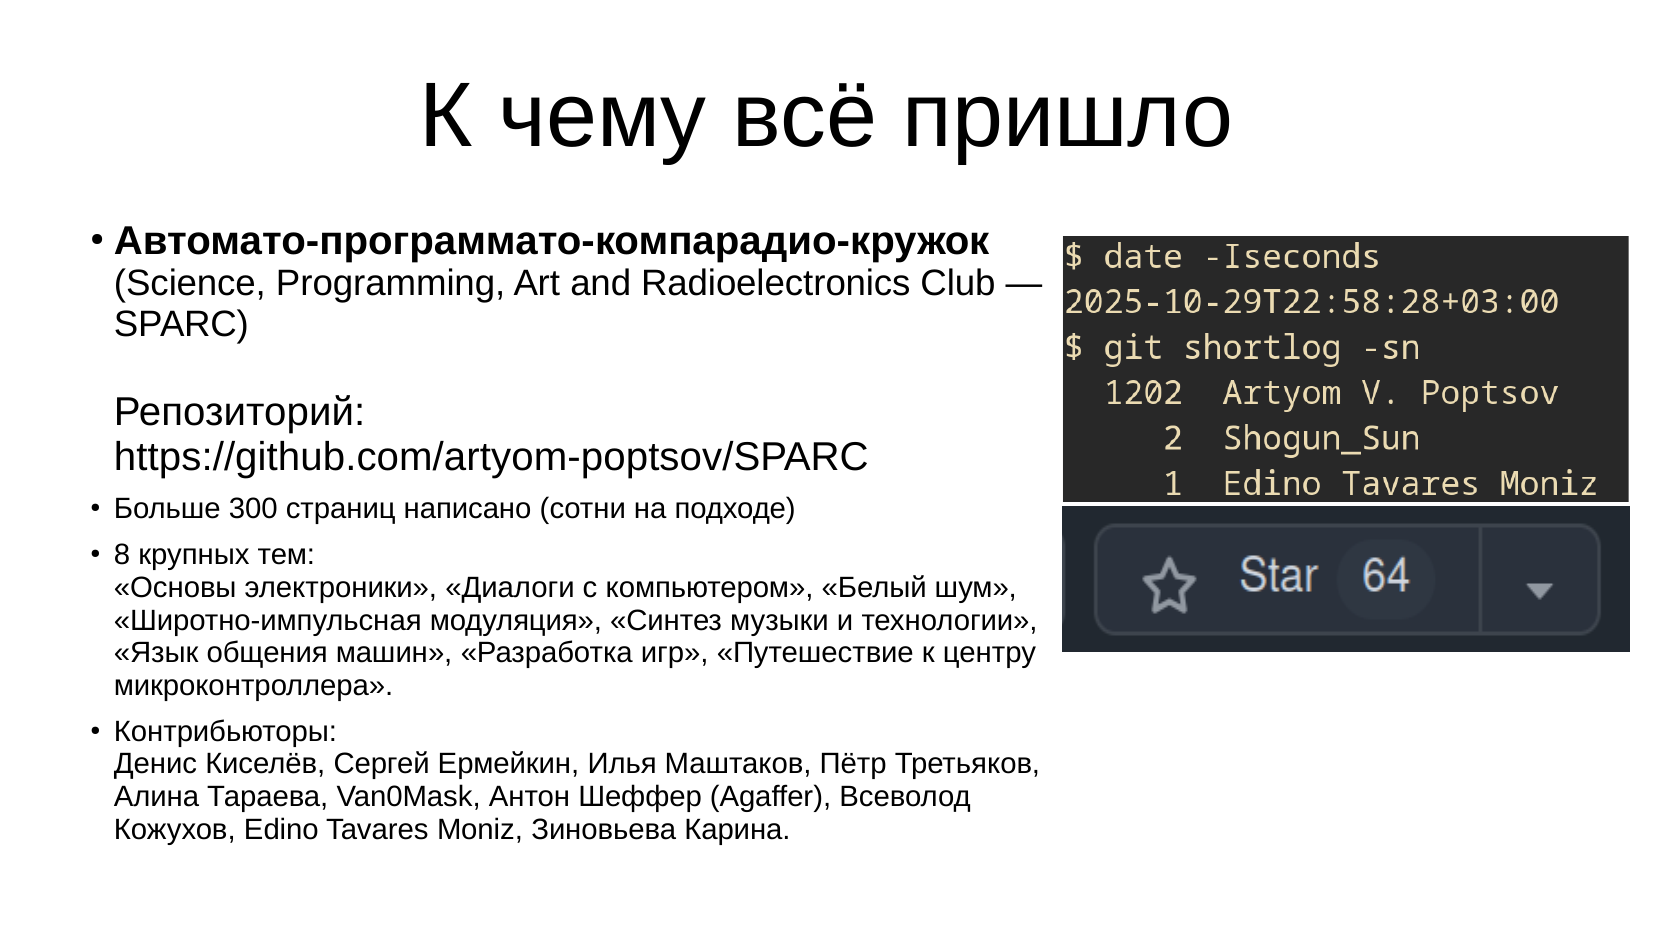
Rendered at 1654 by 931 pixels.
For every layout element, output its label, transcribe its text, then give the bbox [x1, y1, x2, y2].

list Автомато-программато-компарадио-кружок (Science, Programming, Art and Radioelectronics Club — SPARC) Репозиторий: https://github.com/artyom-poptsov/SPARC Больше 300 страниц написано (сотни на подходе) 8 крупных тем: «Основы электроники», «Диалоги с компьютером», «Белый шум», «Широтно-импульсная модуляция», «Синтез музыки и технологии», «Язык общения машин», «Разработка игр», «Путешествие к центру микроконтроллера». Контрибьюторы: Денис Киселёв, Сергей Ермейкин, Илья Маштаков, Пётр Третьяков, Алина Тараева, Van0Mask, Антон Шеффер (Agaffer), Всеволод Кожухов, Edino Tavares Moniz, Зиновьева Карина. [82, 217, 1063, 857]
title К чему всё пришло [82, 37, 1571, 193]
picture [1062, 236, 1629, 502]
picture [1062, 506, 1630, 652]
